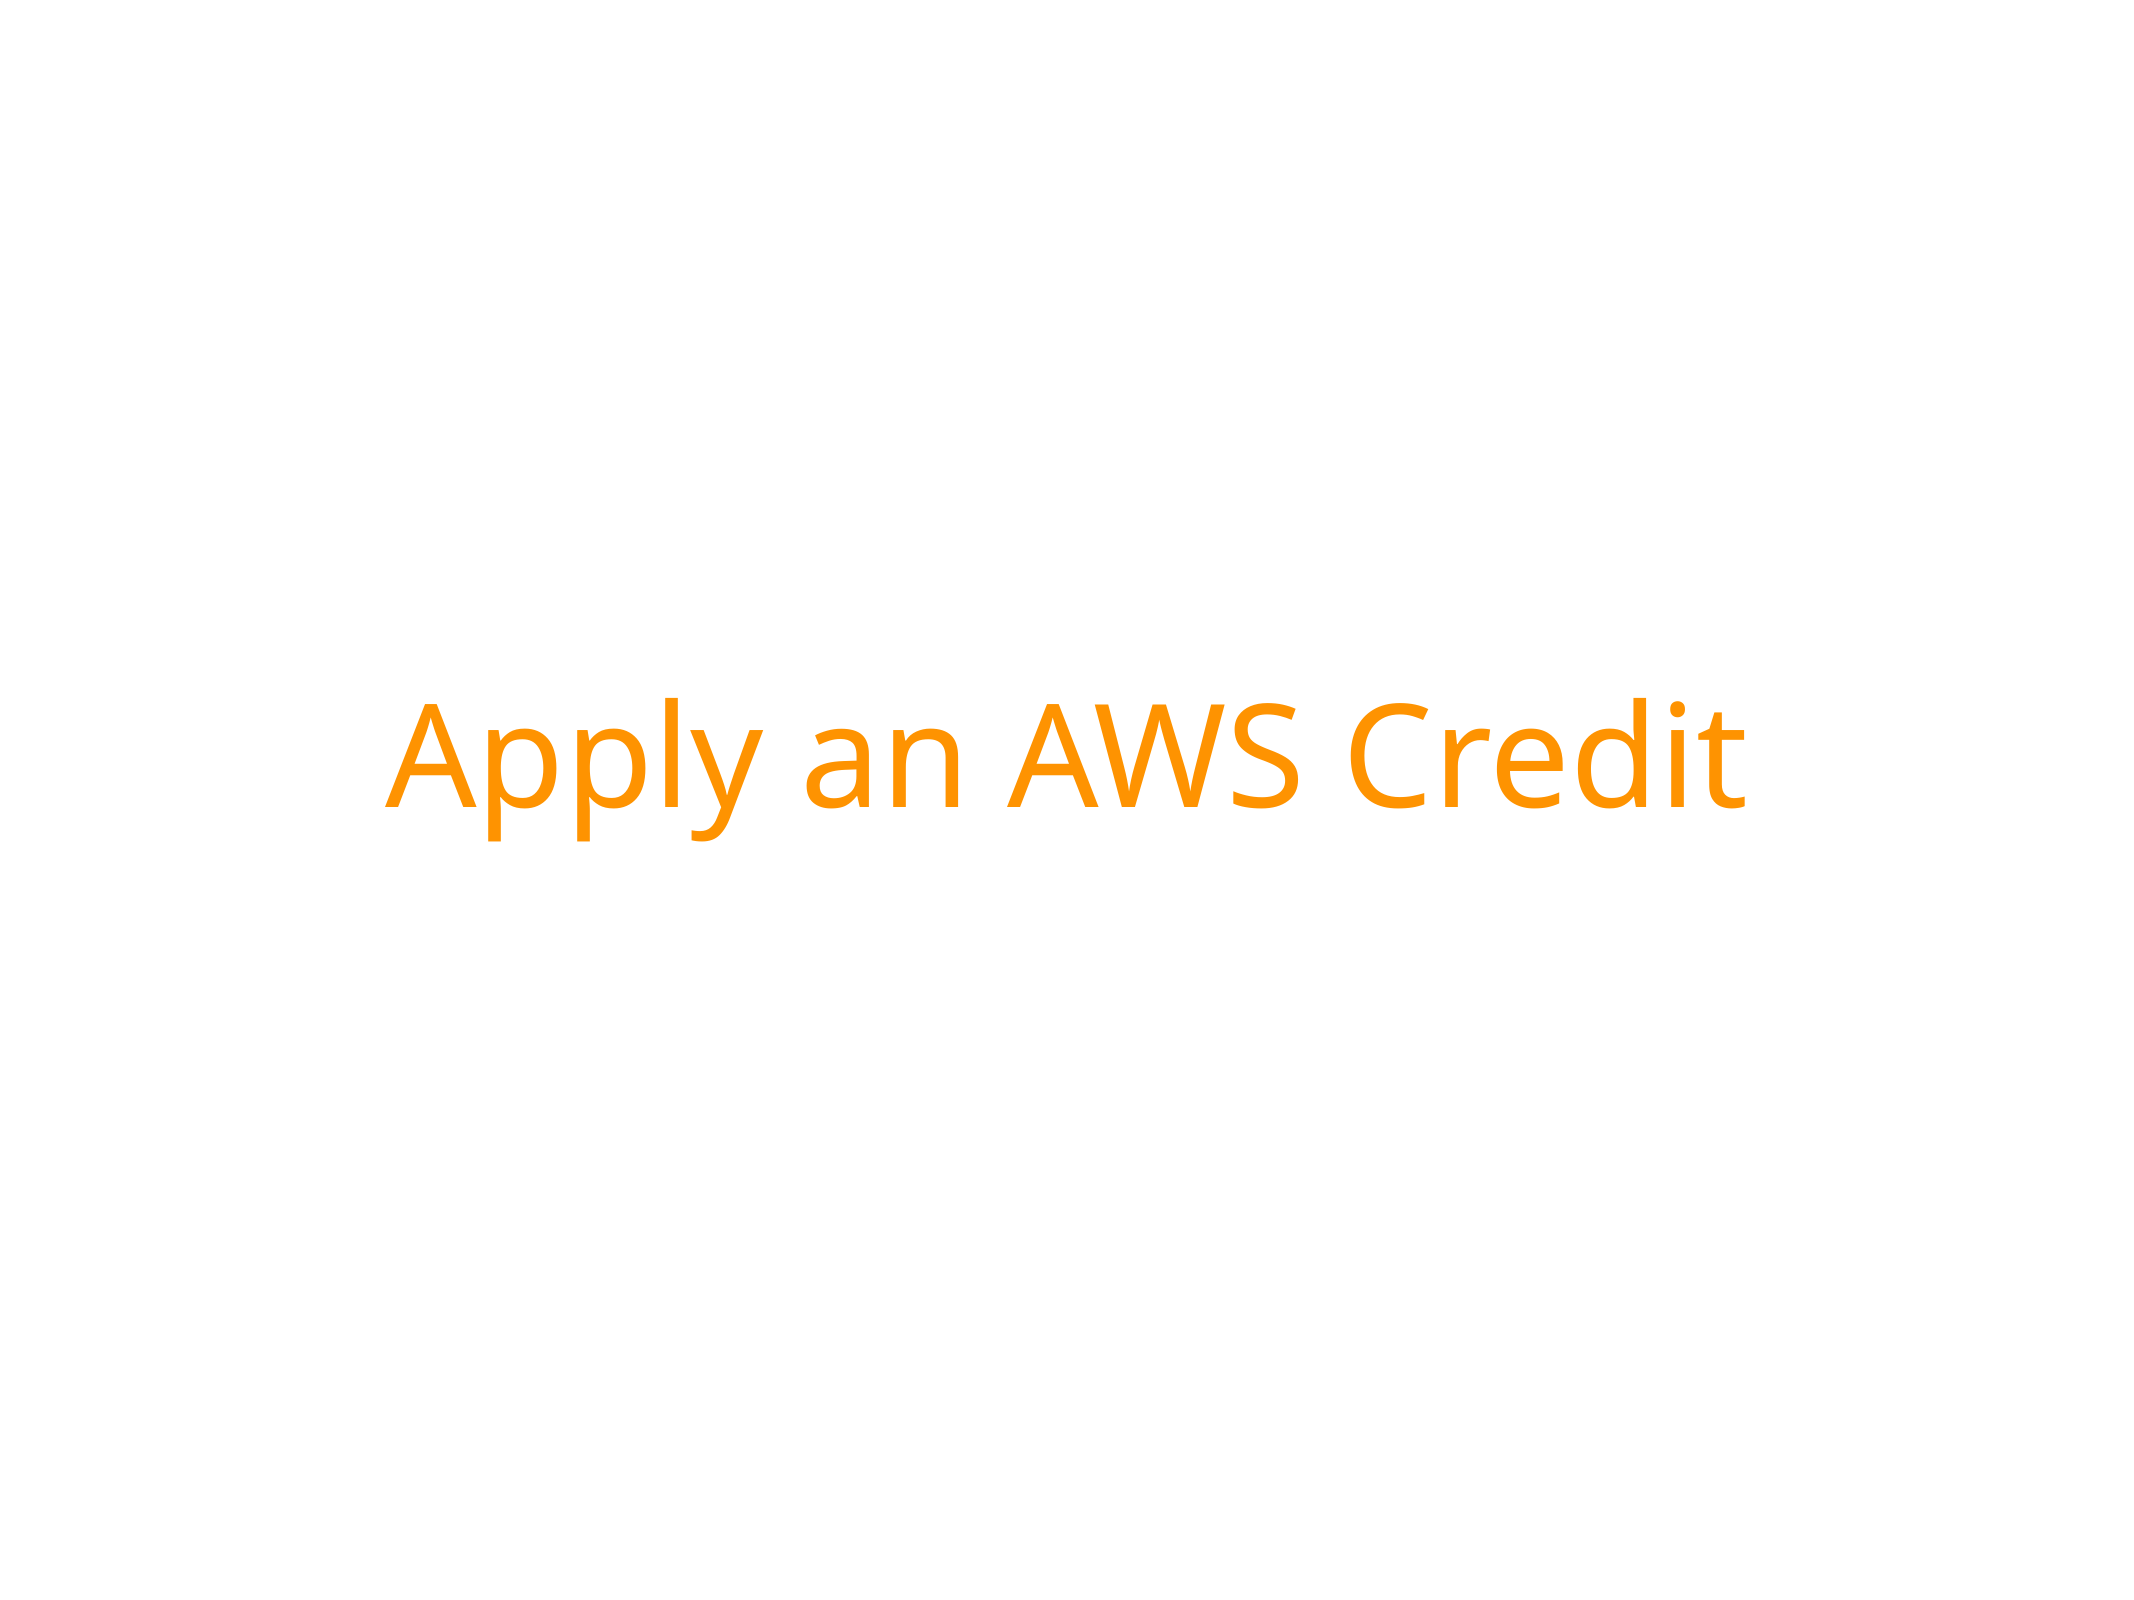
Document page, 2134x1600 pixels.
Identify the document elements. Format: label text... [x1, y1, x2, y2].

title Apply an AWS Credit [153, 479, 1981, 1021]
